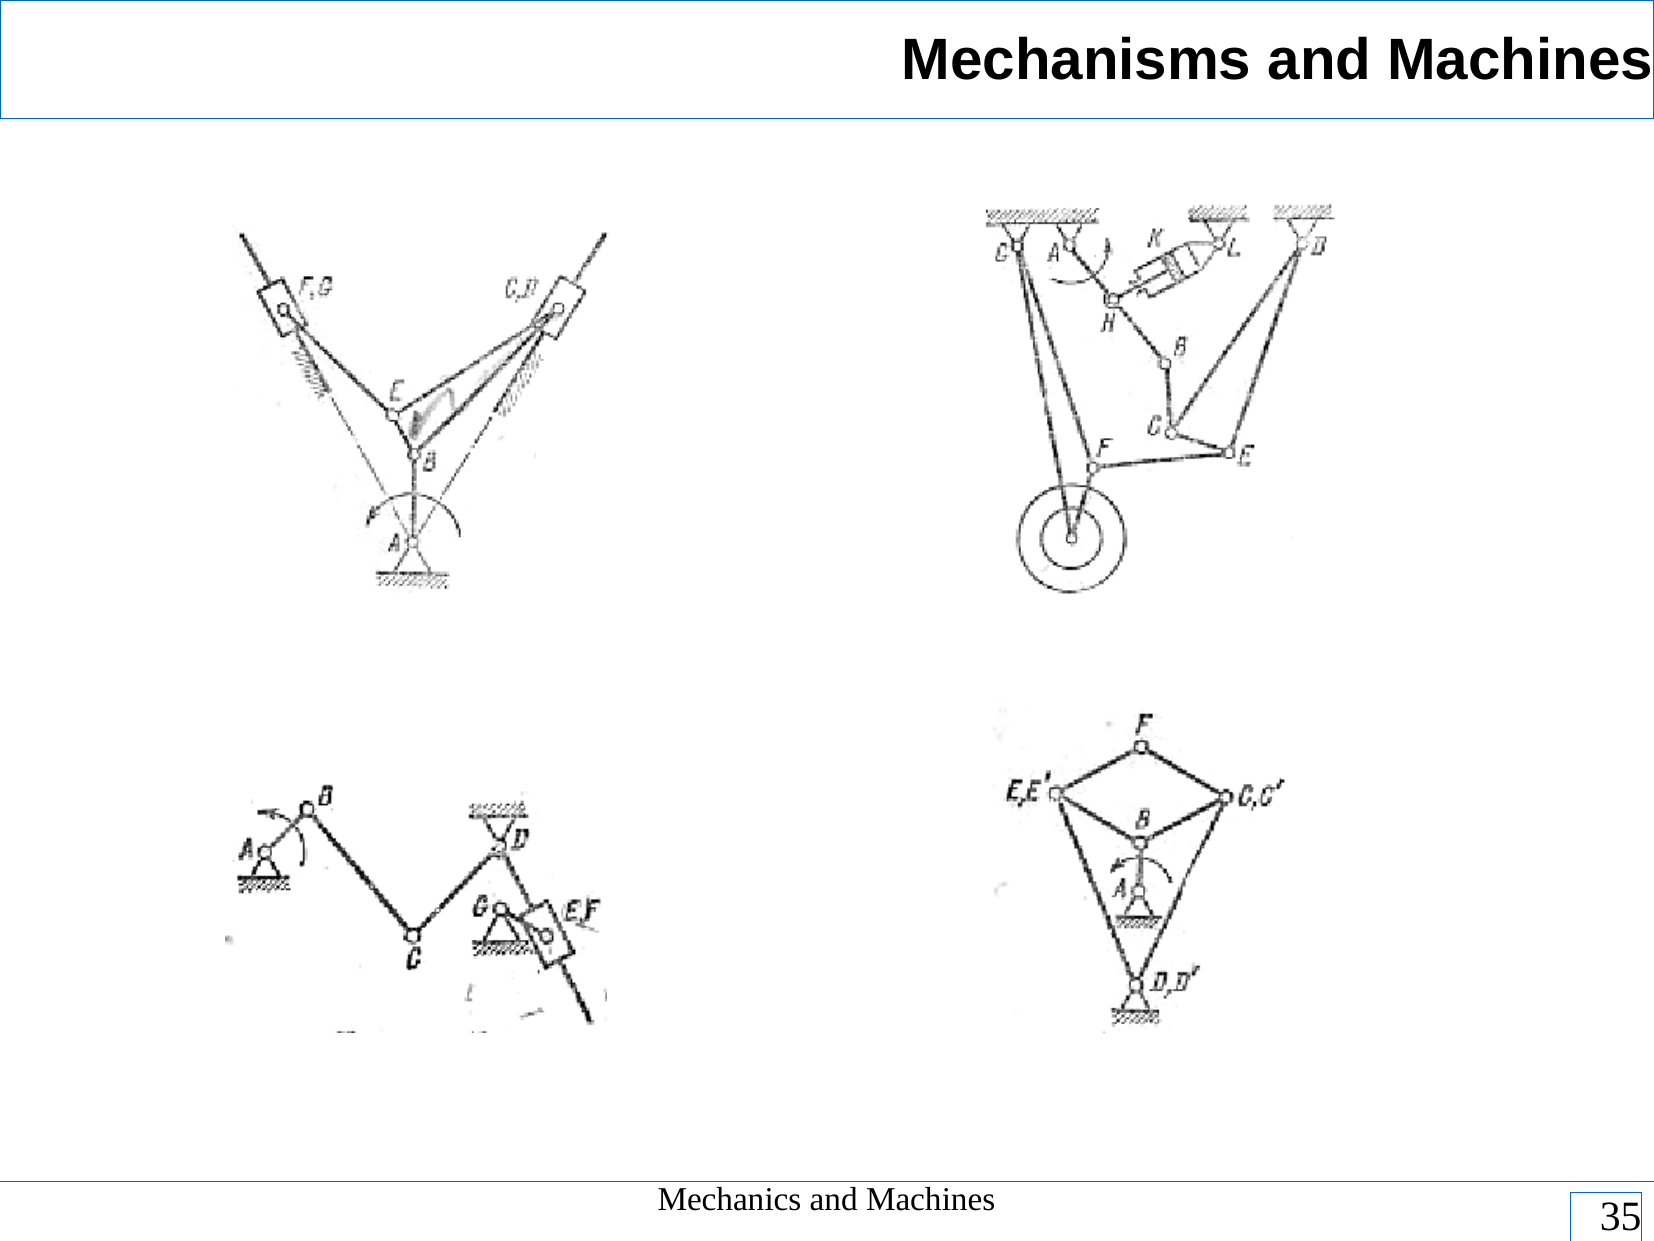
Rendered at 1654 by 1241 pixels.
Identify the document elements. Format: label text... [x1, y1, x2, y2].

picture [977, 196, 1336, 601]
picture [225, 779, 607, 1034]
picture [993, 700, 1291, 1036]
title Mechanisms and Machines [0, 0, 1654, 119]
picture [232, 225, 616, 601]
